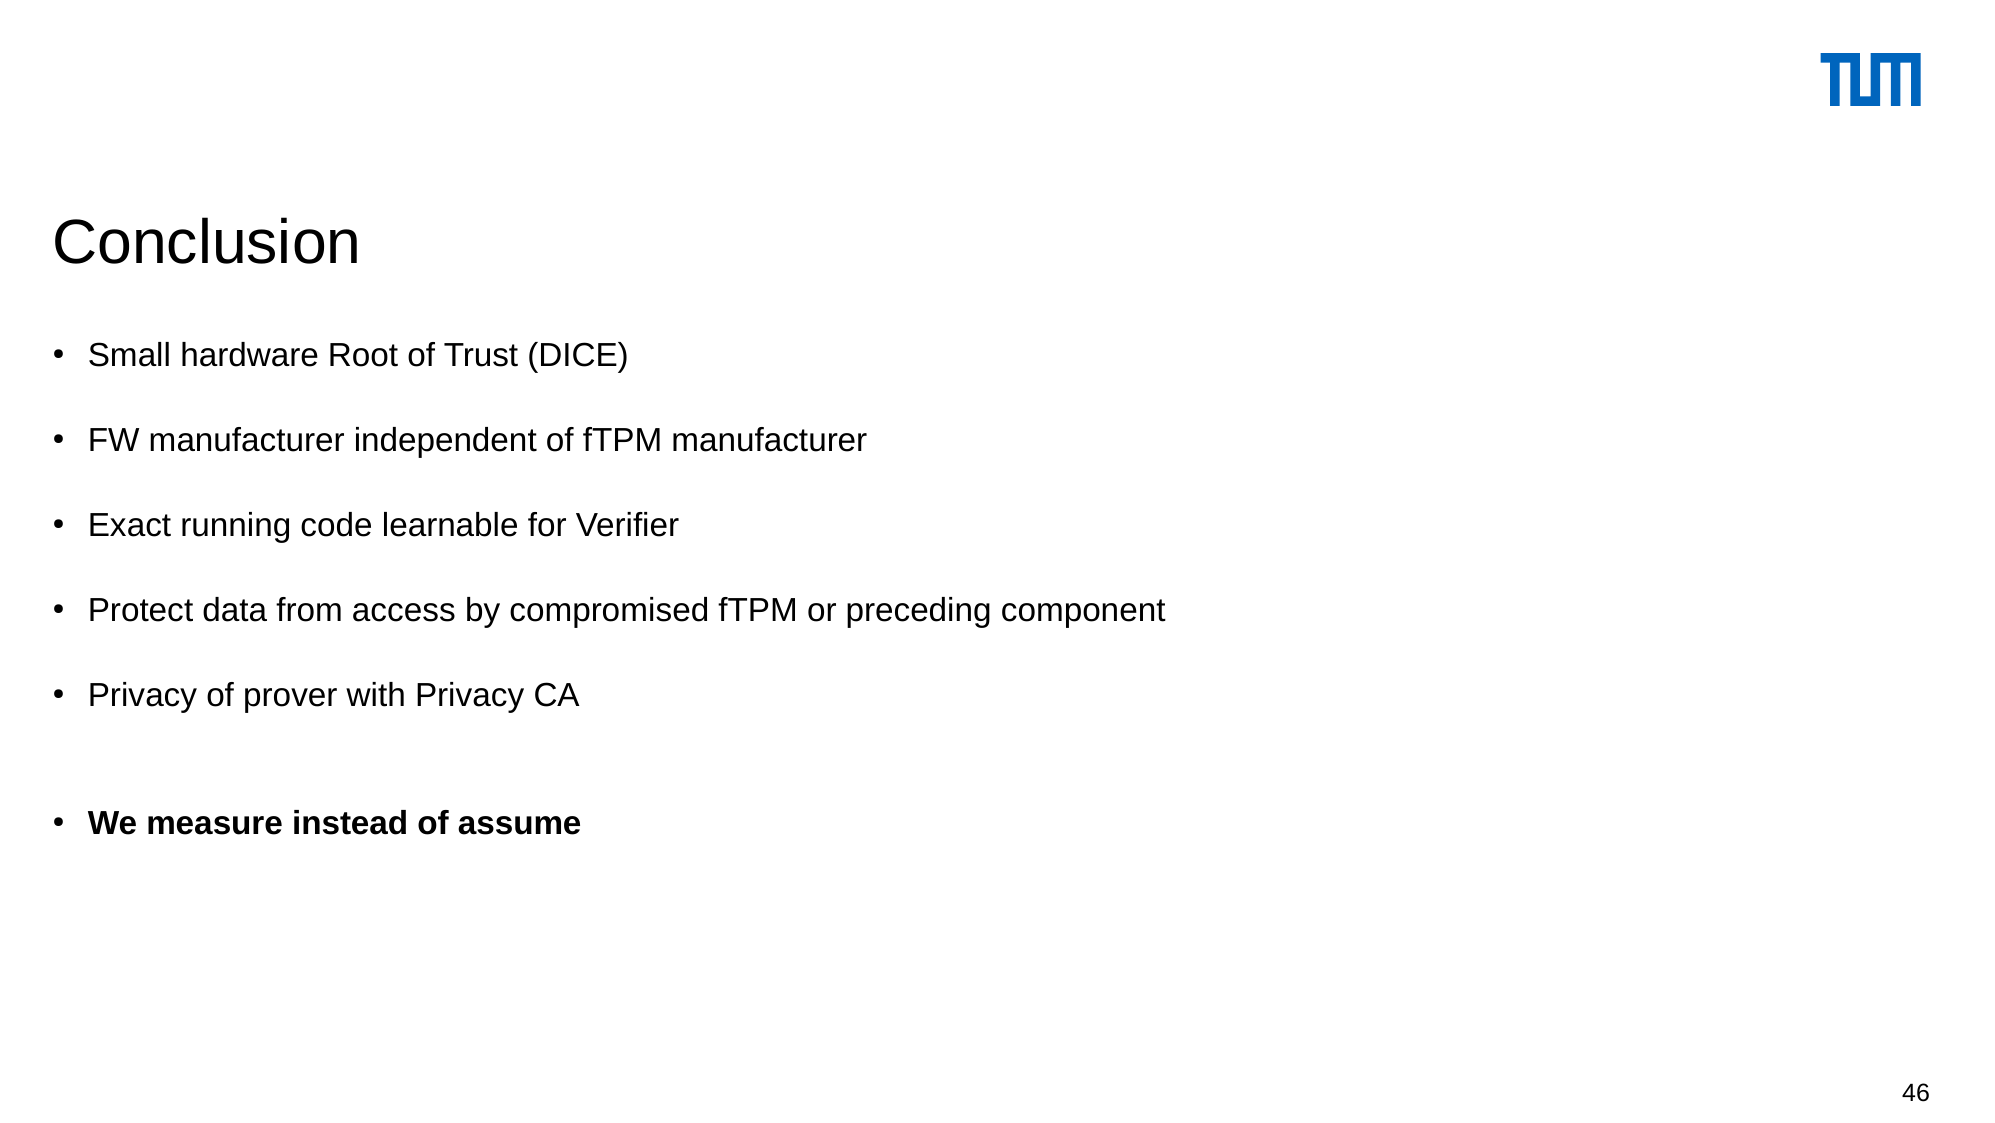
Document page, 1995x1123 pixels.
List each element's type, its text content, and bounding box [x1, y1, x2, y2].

title Conclusion [52, 136, 1453, 277]
list Small hardware Root of Trust (DICE) FW manufacturer independent of fTPM manufacturer Exact running code learnable for Verifier Protect data from access by compromised fTPM or preceding component Privacy of prover with Privacy CA We measure instead of assume [52, 330, 1453, 996]
